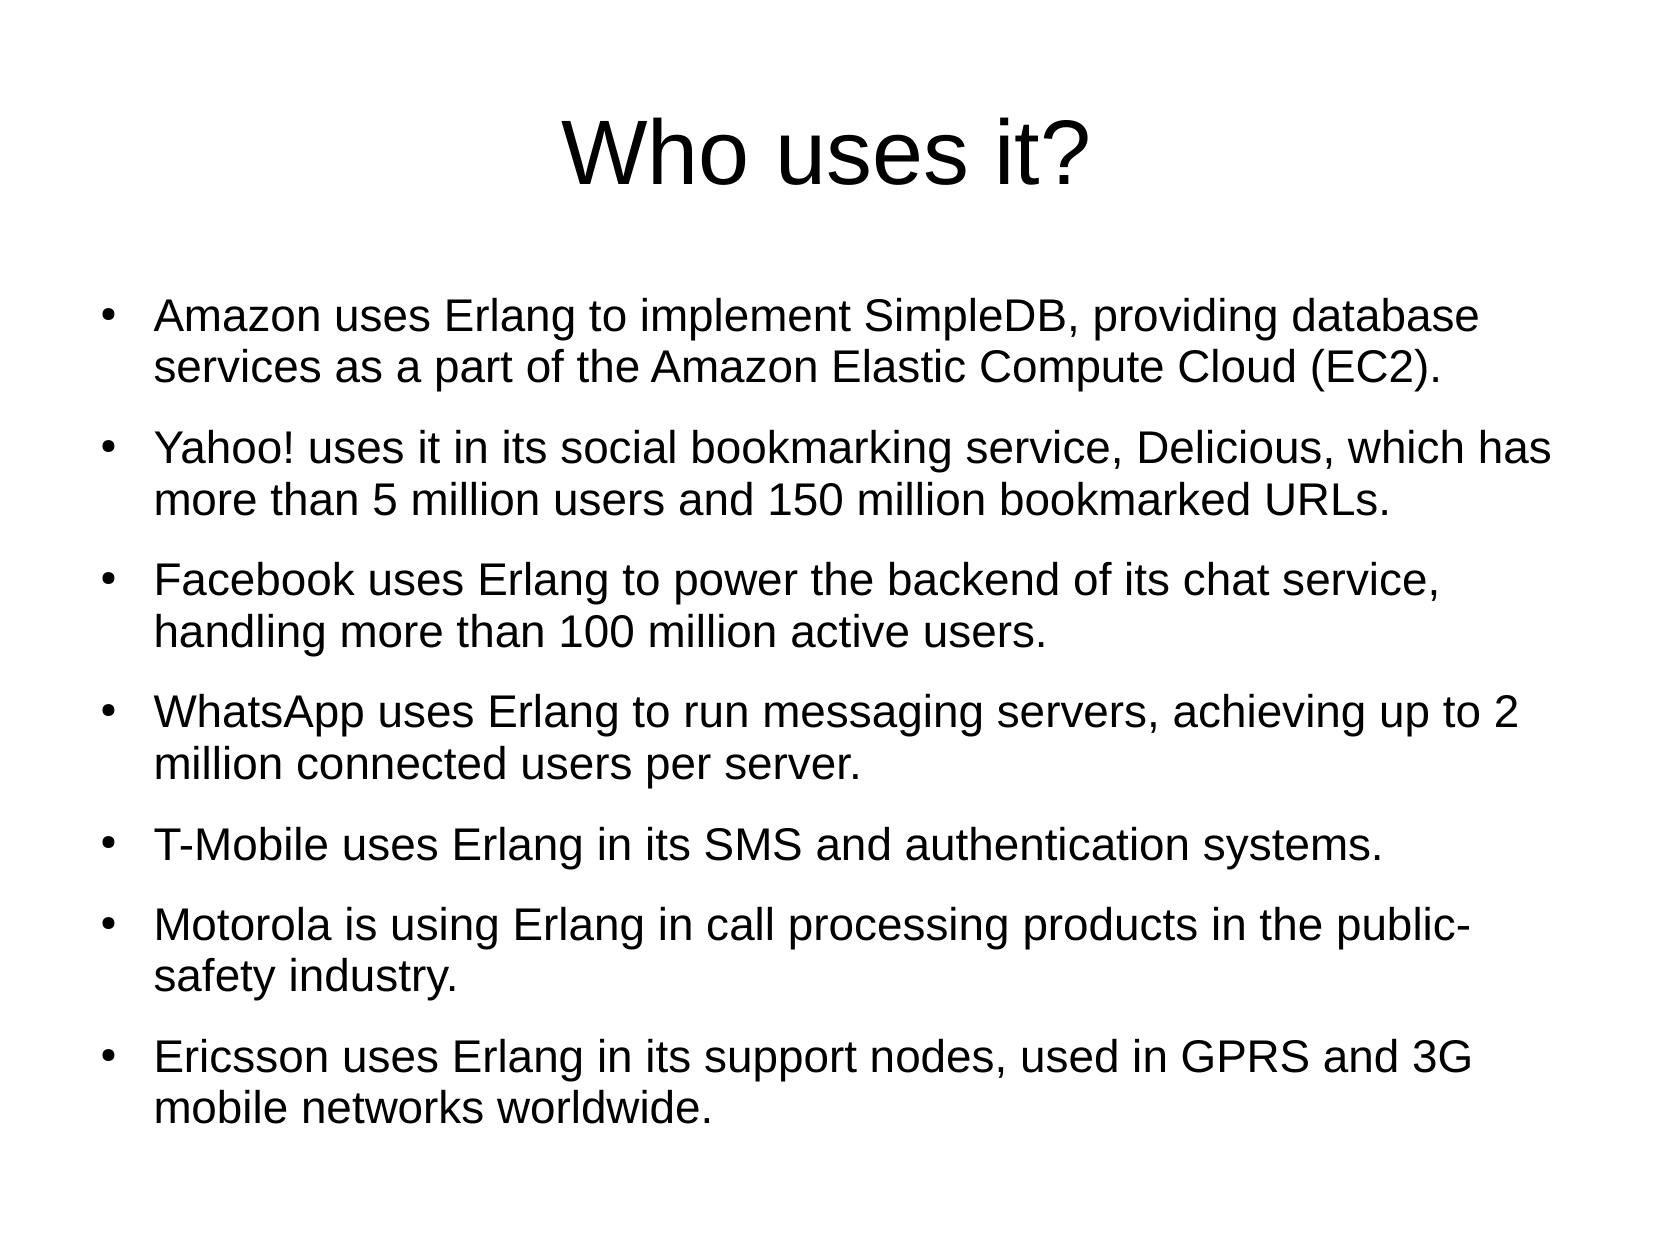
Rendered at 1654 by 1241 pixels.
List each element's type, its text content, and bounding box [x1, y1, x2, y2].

list Amazon uses Erlang to implement SimpleDB, providing database services as a part of the Amazon Elastic Compute Cloud (EC2). Yahoo! uses it in its social bookmarking service, Delicious, which has more than 5 million users and 150 million bookmarked URLs. Facebook uses Erlang to power the backend of its chat service, handling more than 100 million active users. WhatsApp uses Erlang to run messaging servers, achieving up to 2 million connected users per server. T-Mobile uses Erlang in its SMS and authentication systems. Motorola is using Erlang in call processing products in the public-safety industry. Ericsson uses Erlang in its support nodes, used in GPRS and 3G mobile networks worldwide. [82, 290, 1571, 1134]
title Who uses it? [82, 49, 1571, 257]
